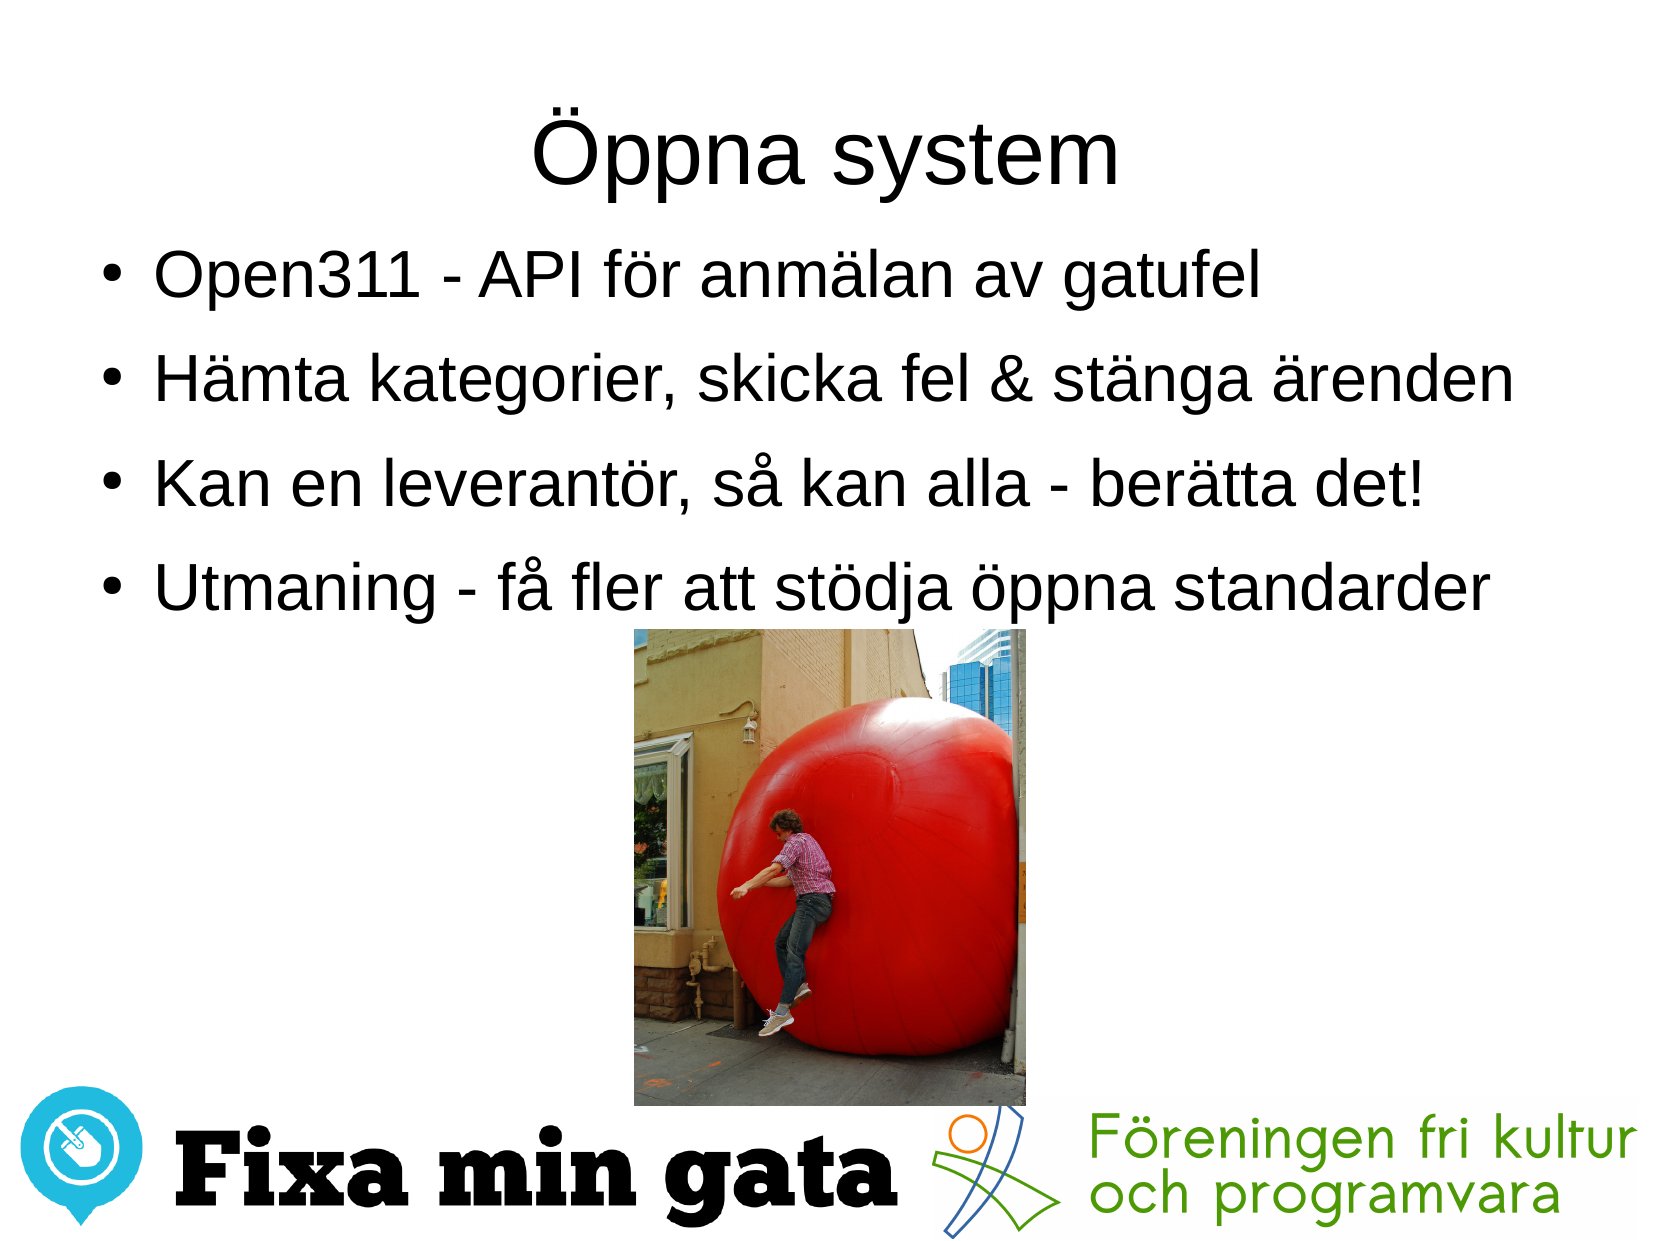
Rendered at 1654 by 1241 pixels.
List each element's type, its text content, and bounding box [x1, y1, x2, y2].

list Open311 - API för anmälan av gatufel Hämta kategorier, skicka fel & stänga ärenden Kan en leverantör, så kan alla - berätta det! Utmaning - få fler att stödja öppna standarder [82, 237, 1538, 957]
picture [4, 629, 1638, 1239]
title Öppna system [82, 49, 1571, 257]
